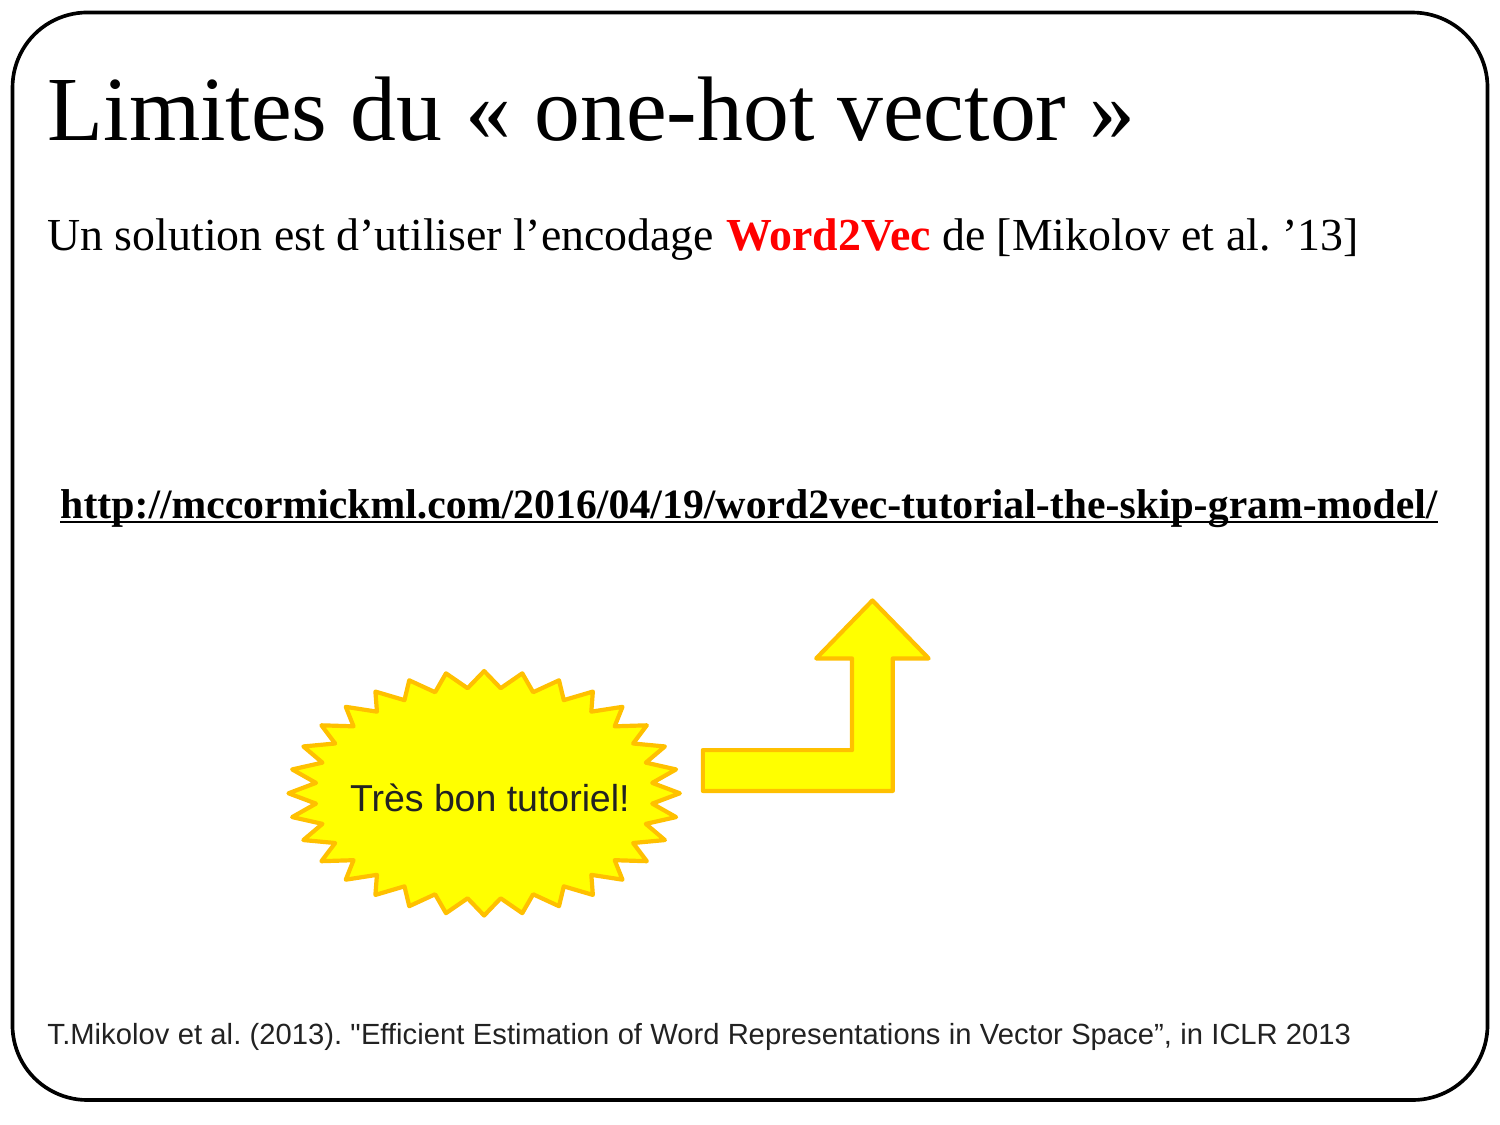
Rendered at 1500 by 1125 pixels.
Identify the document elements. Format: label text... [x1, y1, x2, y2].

text_box [702, 600, 929, 791]
text_box Un solution est d’utiliser l’encodage Word2Vec de [Mikolov et al. ’13] [32, 197, 1487, 268]
text_box [288, 671, 677, 916]
title Limites du « one-hot vector » [32, 10, 1308, 197]
text_box [656, 784, 680, 803]
text_box Très bon tutoriel! [335, 766, 656, 827]
text_box http://mccormickml.com/2016/04/19/word2vec-tutorial-the-skip-gram-model/ [45, 468, 1474, 534]
text_box [656, 805, 677, 822]
text_box T.Mikolov et al. (2013). "Efficient Estimation of Word Representations in Vector Space”, in ICLR 2013 [32, 1007, 1427, 1058]
